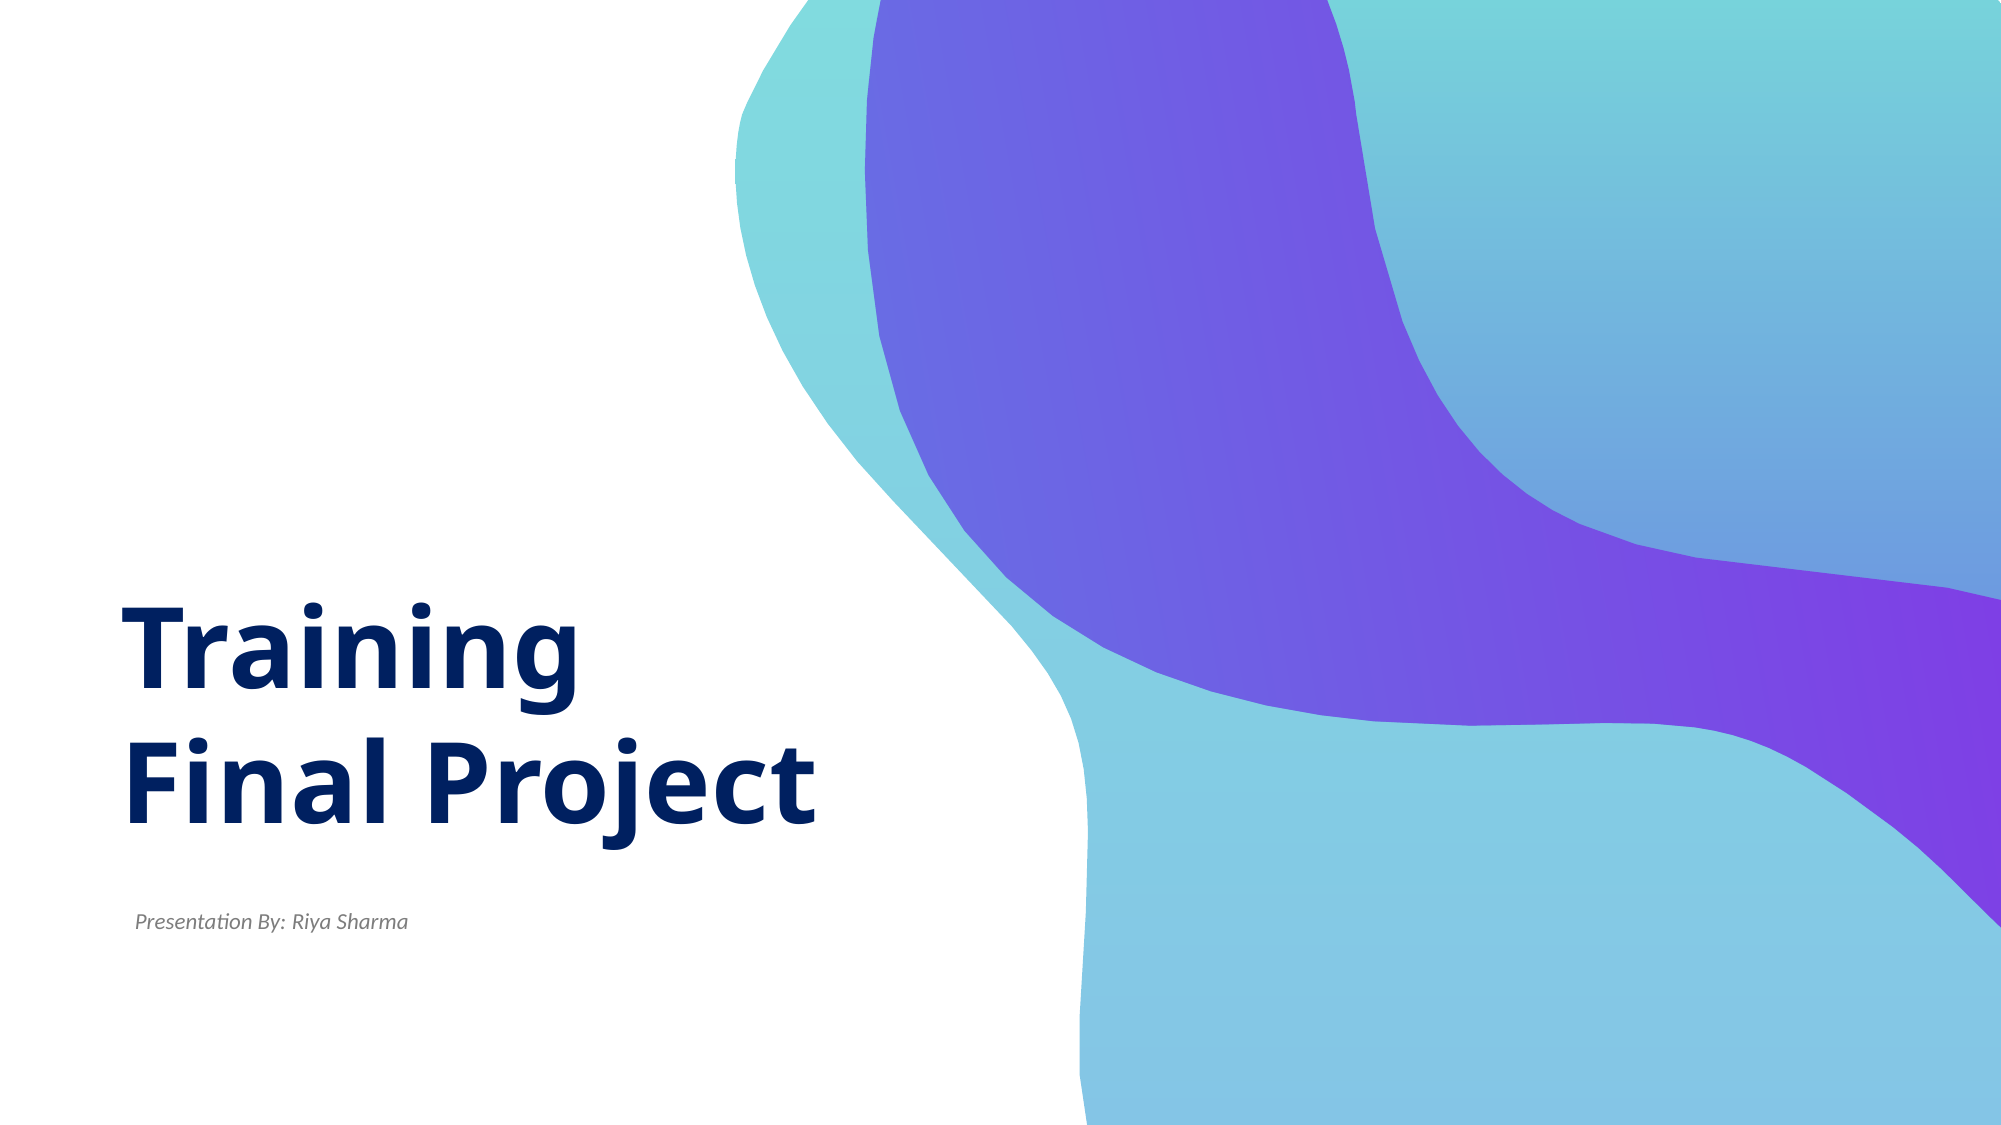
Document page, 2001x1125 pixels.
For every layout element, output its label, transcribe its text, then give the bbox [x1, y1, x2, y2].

text_box Presentation By: Riya Sharma [119, 898, 797, 942]
text_box [735, 0, 2000, 1125]
text_box Training Final Project [120, 576, 916, 849]
